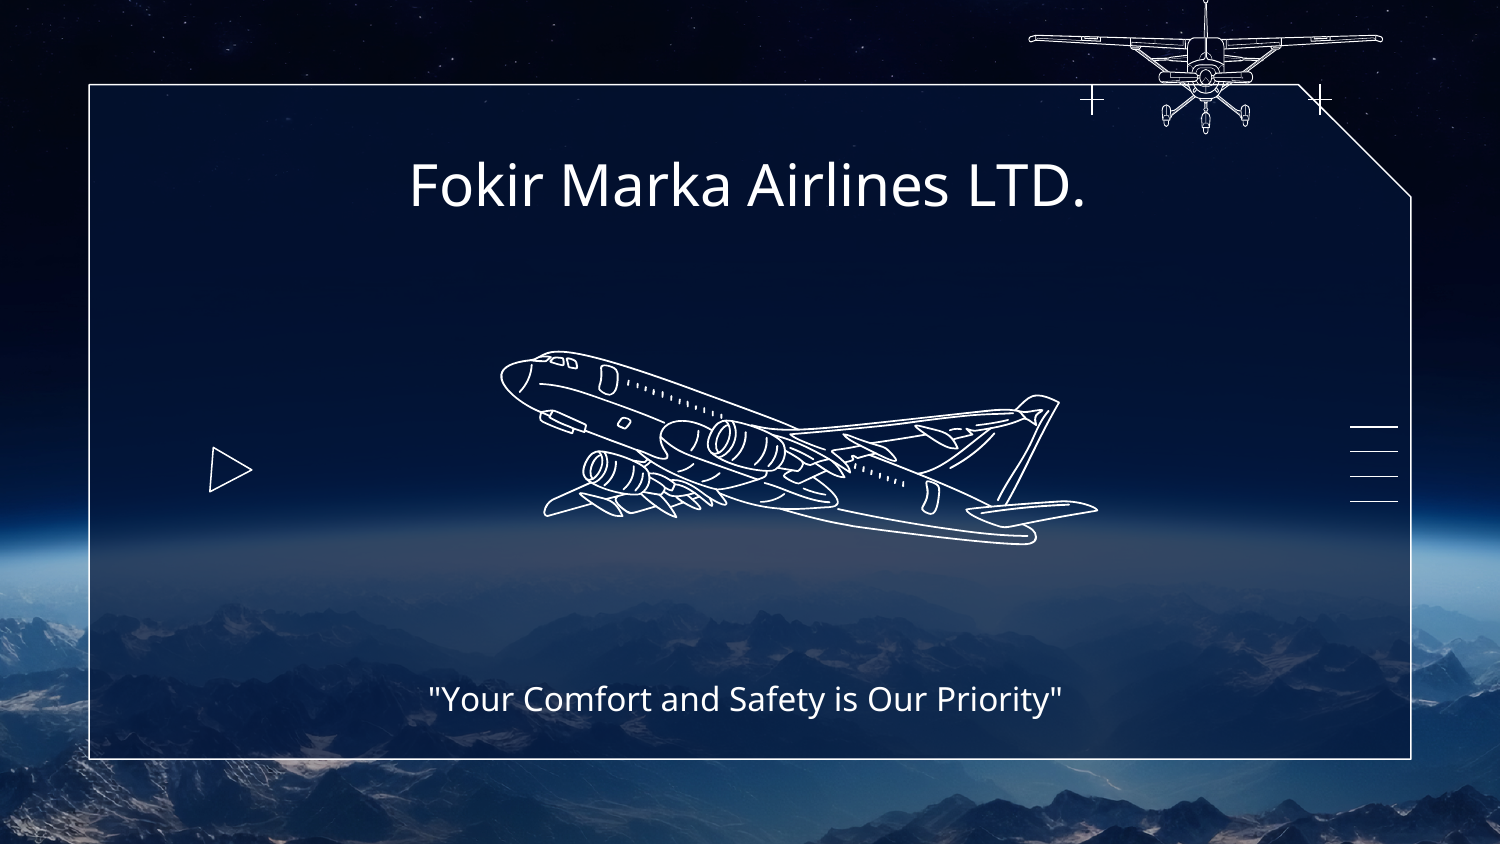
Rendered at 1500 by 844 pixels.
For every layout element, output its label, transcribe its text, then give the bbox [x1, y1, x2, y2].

title Fokir Marka Airlines LTD. [277, 132, 1219, 285]
text_box [500, 350, 1099, 546]
text_box [1028, 0, 1384, 135]
subtitle "Your Comfort and Safety is Our Priority" [329, 660, 1163, 733]
